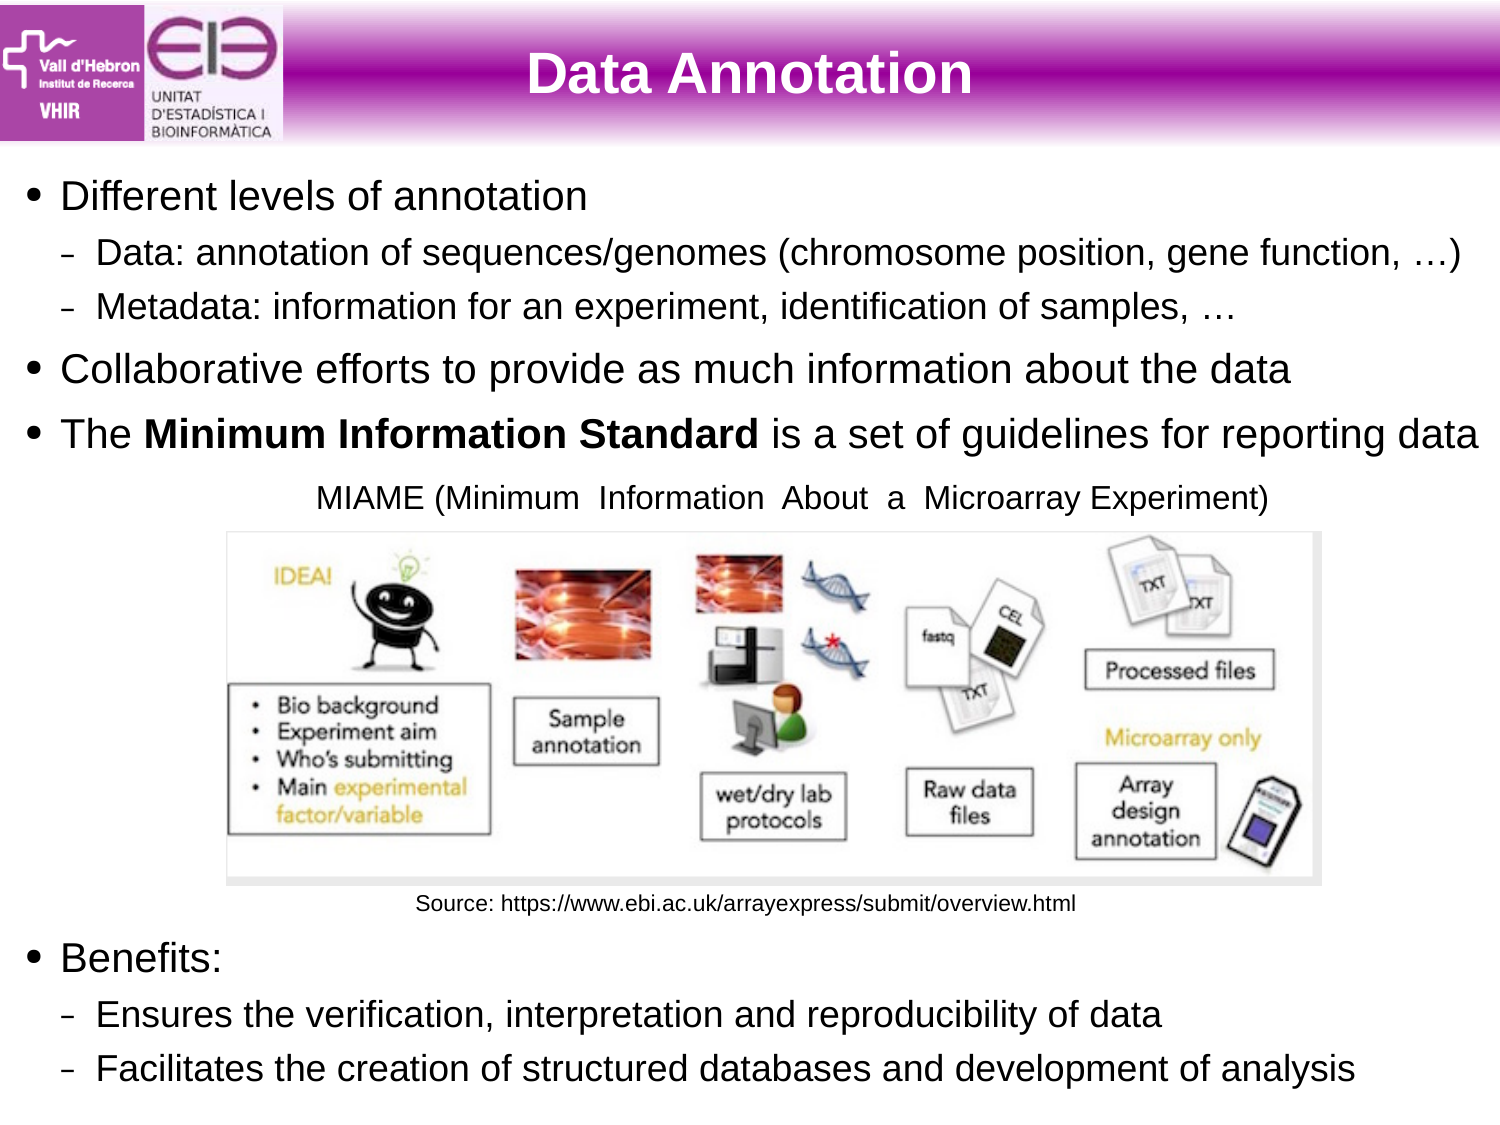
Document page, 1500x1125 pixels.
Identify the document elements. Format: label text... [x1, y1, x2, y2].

picture [226, 531, 1322, 886]
picture [0, 5, 284, 141]
text_box Different levels of annotation Data: annotation of sequences/genomes (chromosome position, gene function, …) Metadata: information for an experiment, identification of samples, … Collaborative efforts to provide as much information about the data The Minimum Information Standard is a set of guidelines for reporting data [10, 165, 1500, 574]
text_box Source: https://www.ebi.ac.uk/arrayexpress/submit/overview.html [400, 883, 1154, 927]
text_box Data Annotation [0, 0, 1500, 148]
text_box MIAME (Minimum Information About a Microarray Experiment) [188, 472, 1389, 536]
text_box Benefits: Ensures the verification, interpretation and reproducibility of data Facilitates the creation of structured databases and development of analysis [10, 927, 1500, 1108]
